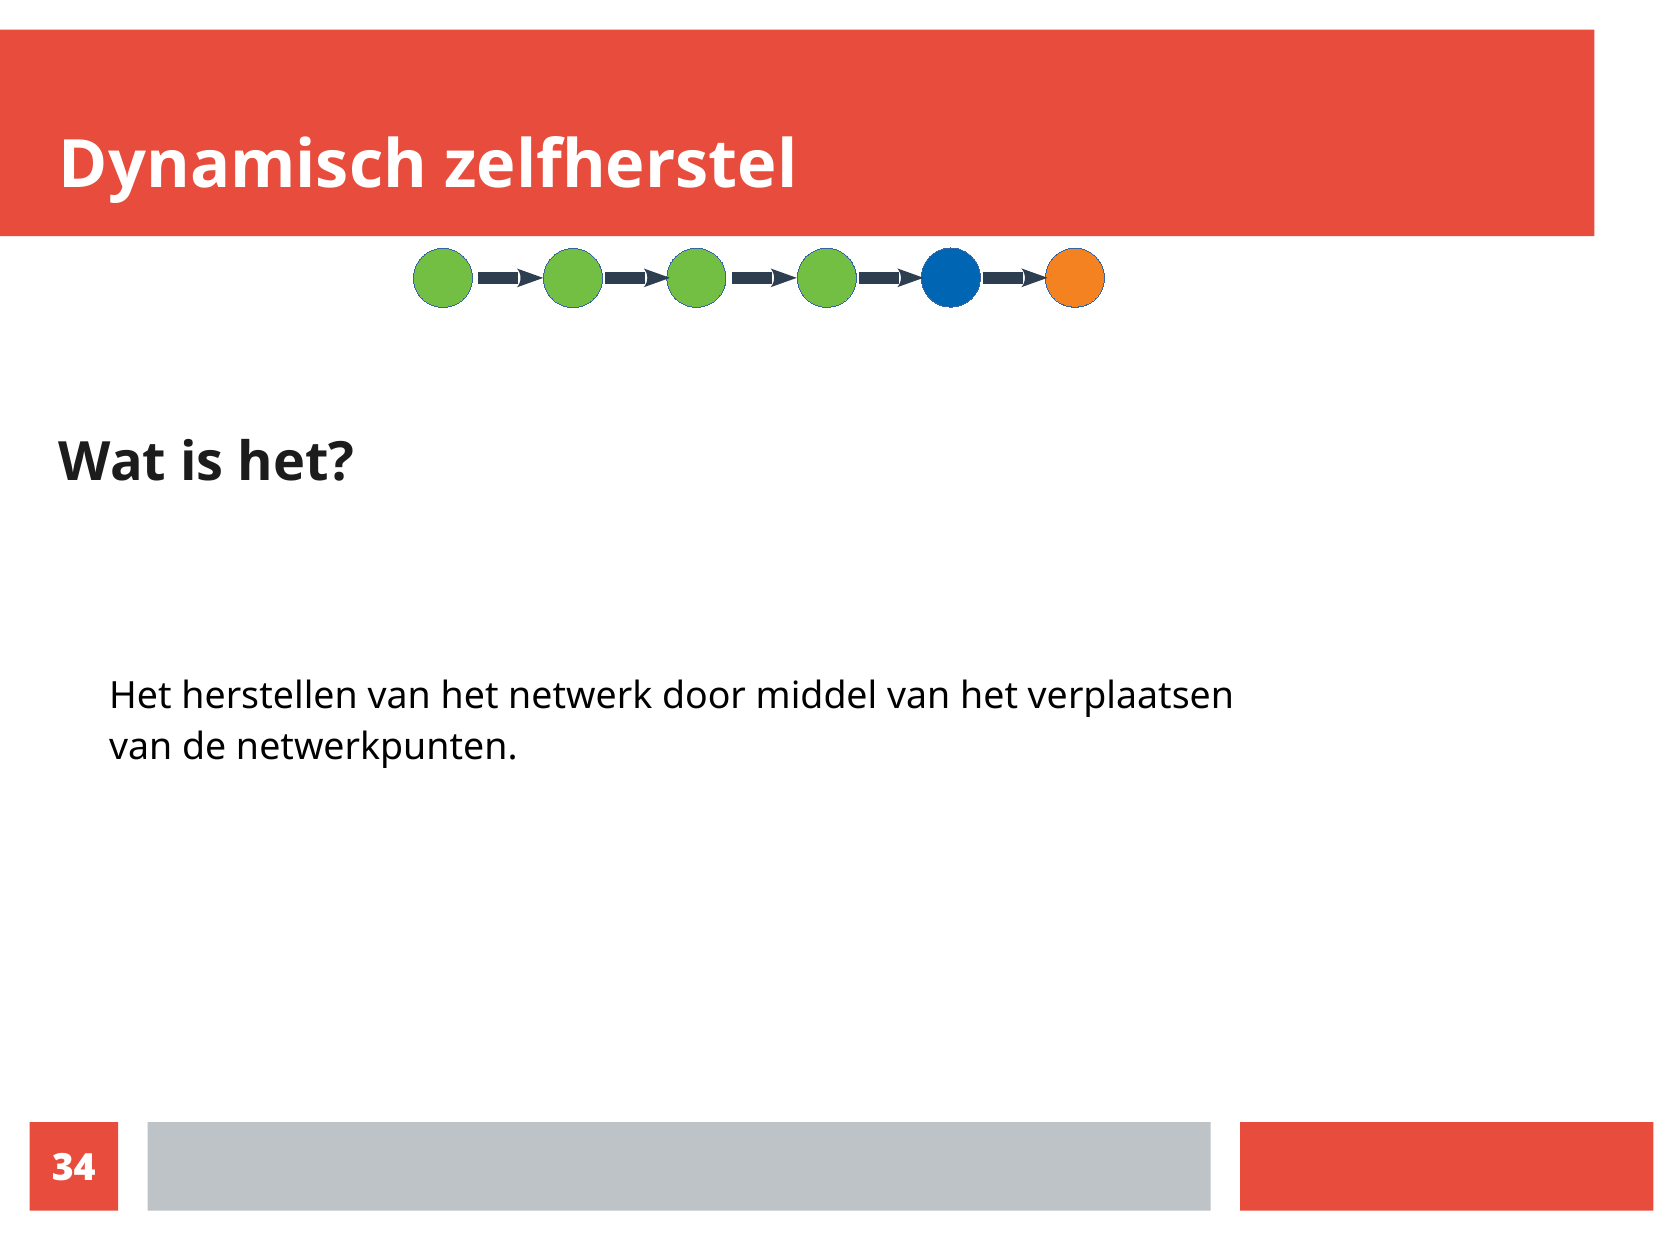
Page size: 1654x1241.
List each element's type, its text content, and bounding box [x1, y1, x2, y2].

text_box Het herstellen van het netwerk door middel van het verplaatsen van de netwerkpunten. [94, 661, 1276, 827]
title Dynamisch zelfherstel [59, 59, 1595, 207]
text_box [666, 248, 726, 308]
text_box [797, 248, 857, 308]
text_box [921, 247, 981, 308]
list Wat is het? [59, 324, 1565, 1093]
text_box [1045, 248, 1105, 308]
text_box [413, 248, 473, 308]
text_box [543, 248, 603, 308]
